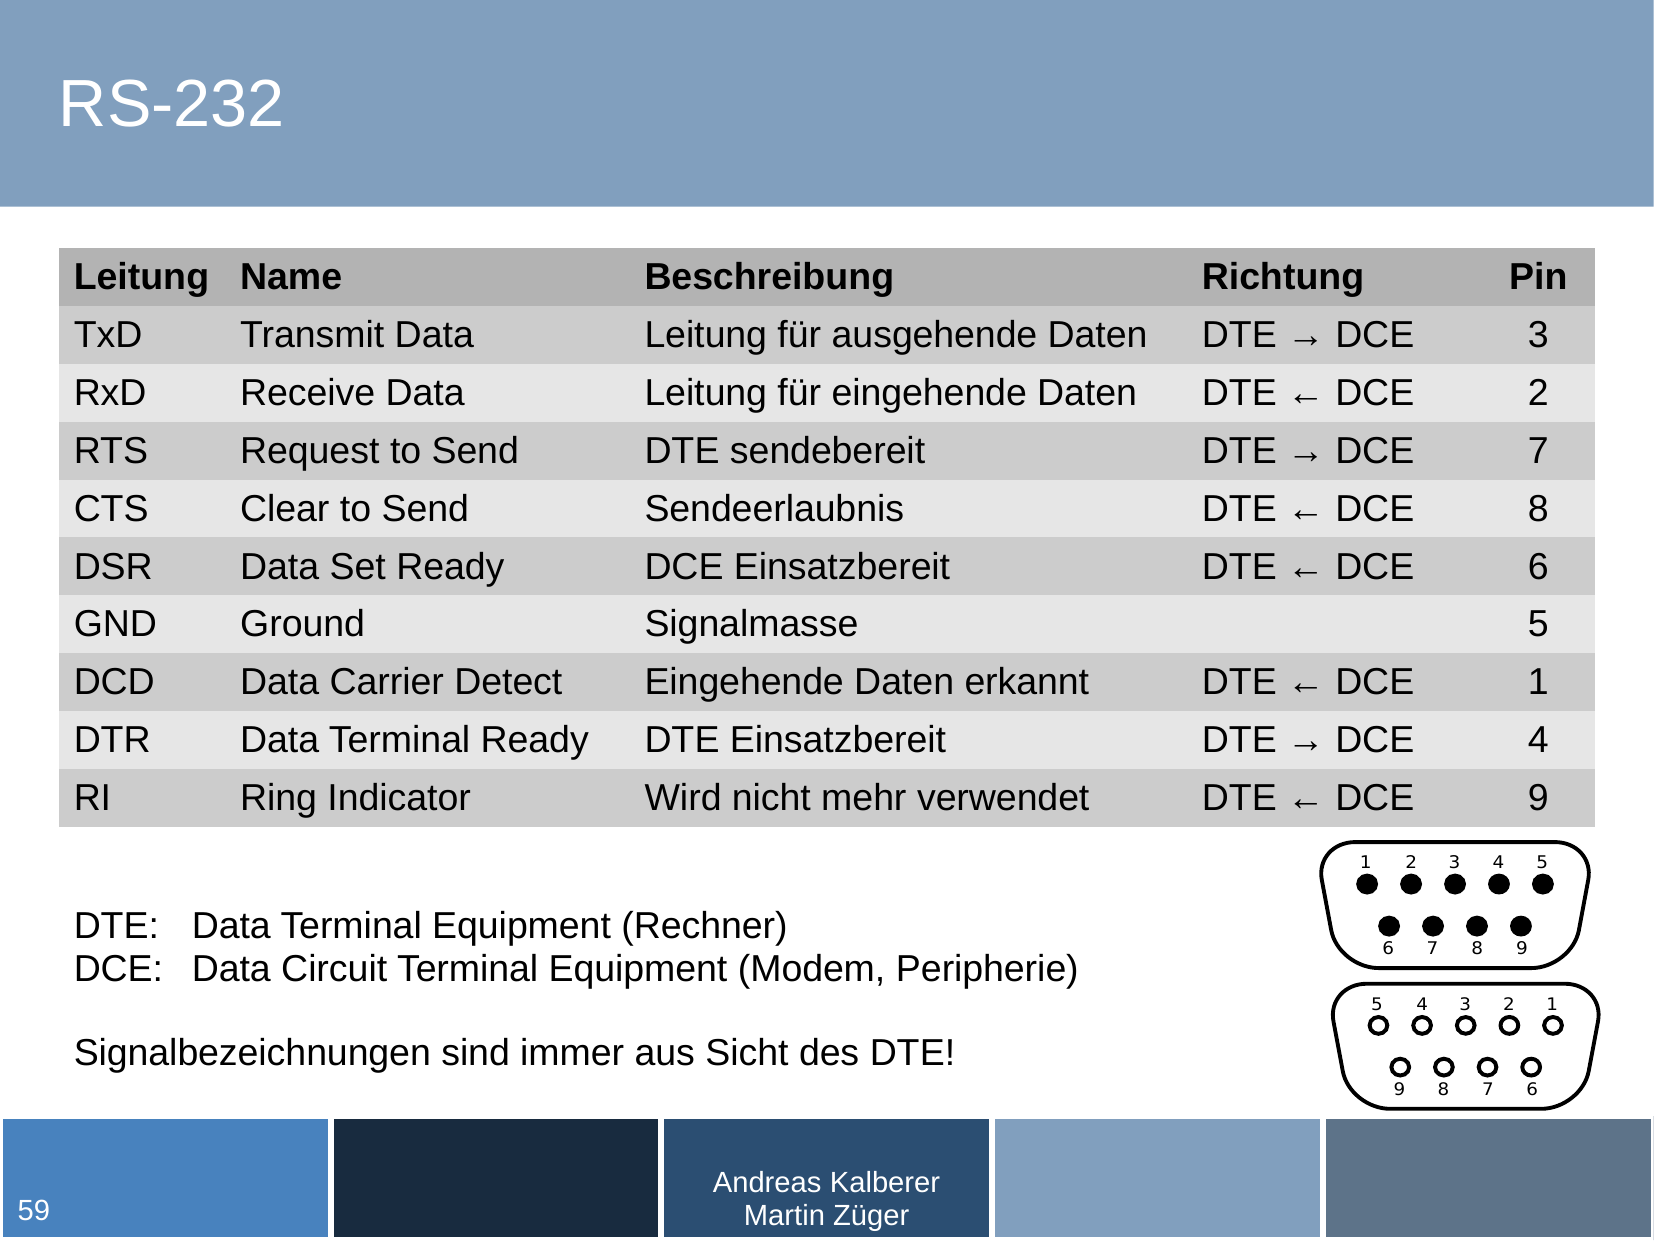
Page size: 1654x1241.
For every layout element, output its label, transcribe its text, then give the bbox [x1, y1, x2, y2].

table_cell RI [59, 769, 226, 827]
table_cell [1187, 595, 1482, 653]
table_cell 3 [1482, 306, 1595, 364]
table_cell Sendeerlaubnis [630, 480, 1187, 537]
table_cell DCE Einsatzbereit [630, 537, 1187, 595]
table_cell DTE ← DCE [1187, 480, 1482, 537]
table_cell DSR [59, 537, 226, 595]
table_cell 8 [1482, 480, 1595, 537]
table_cell 7 [1482, 422, 1595, 480]
table_cell Clear to Send [226, 480, 630, 537]
table_header Pin [1482, 248, 1595, 306]
table_header Leitung [59, 248, 226, 306]
table_cell RxD [59, 364, 226, 422]
table_cell Eingehende Daten erkannt [630, 653, 1187, 711]
table_cell Data Carrier Detect [226, 653, 630, 711]
table_cell Request to Send [226, 422, 630, 480]
table_cell DTE ← DCE [1187, 537, 1482, 595]
table_cell 9 [1482, 769, 1595, 826]
table_cell DTE → DCE [1187, 422, 1482, 480]
table_cell 2 [1482, 364, 1595, 422]
table_cell Transmit Data [226, 306, 630, 364]
text_box DTE: Data Terminal Equipment (Rechner) DCE: Data Circuit Terminal Equipment (Modem, Peripherie) Signalbezeichnungen sind immer aus Sicht des DTE! [59, 897, 1095, 1081]
table_cell Data Terminal Ready [226, 711, 630, 769]
table_cell Leitung für ausgehende Daten [630, 306, 1187, 364]
table_cell RTS [59, 422, 226, 480]
table_header Name [226, 248, 630, 306]
table_cell DCD [59, 653, 226, 711]
table_cell TxD [59, 306, 226, 364]
picture [1299, 826, 1625, 1127]
table_cell DTE ← DCE [1187, 769, 1482, 827]
table_cell Wird nicht mehr verwendet [630, 769, 1187, 827]
table_cell DTE ← DCE [1187, 653, 1482, 711]
table_cell DTE → DCE [1187, 306, 1482, 364]
table_cell 6 [1482, 537, 1595, 595]
table_cell 4 [1482, 711, 1595, 769]
table_cell DTR [59, 711, 226, 769]
table_cell GND [59, 595, 226, 653]
table_cell DTE ← DCE [1187, 364, 1482, 422]
table_cell CTS [59, 480, 226, 537]
table_cell 5 [1482, 595, 1595, 653]
table_cell DTE sendebereit [630, 422, 1187, 480]
table_cell DTE → DCE [1187, 711, 1482, 769]
table_cell Ring Indicator [226, 769, 630, 827]
table_cell Leitung für eingehende Daten [630, 364, 1187, 422]
table_cell 1 [1482, 653, 1595, 711]
table_cell Data Set Ready [226, 537, 630, 595]
table_header Richtung [1187, 248, 1482, 306]
title RS-232 [59, 29, 1595, 178]
table_cell Receive Data [226, 364, 630, 422]
table_cell DTE Einsatzbereit [630, 711, 1187, 769]
table_header Beschreibung [630, 248, 1187, 306]
table_cell Signalmasse [630, 595, 1187, 653]
table_cell Ground [226, 595, 630, 653]
